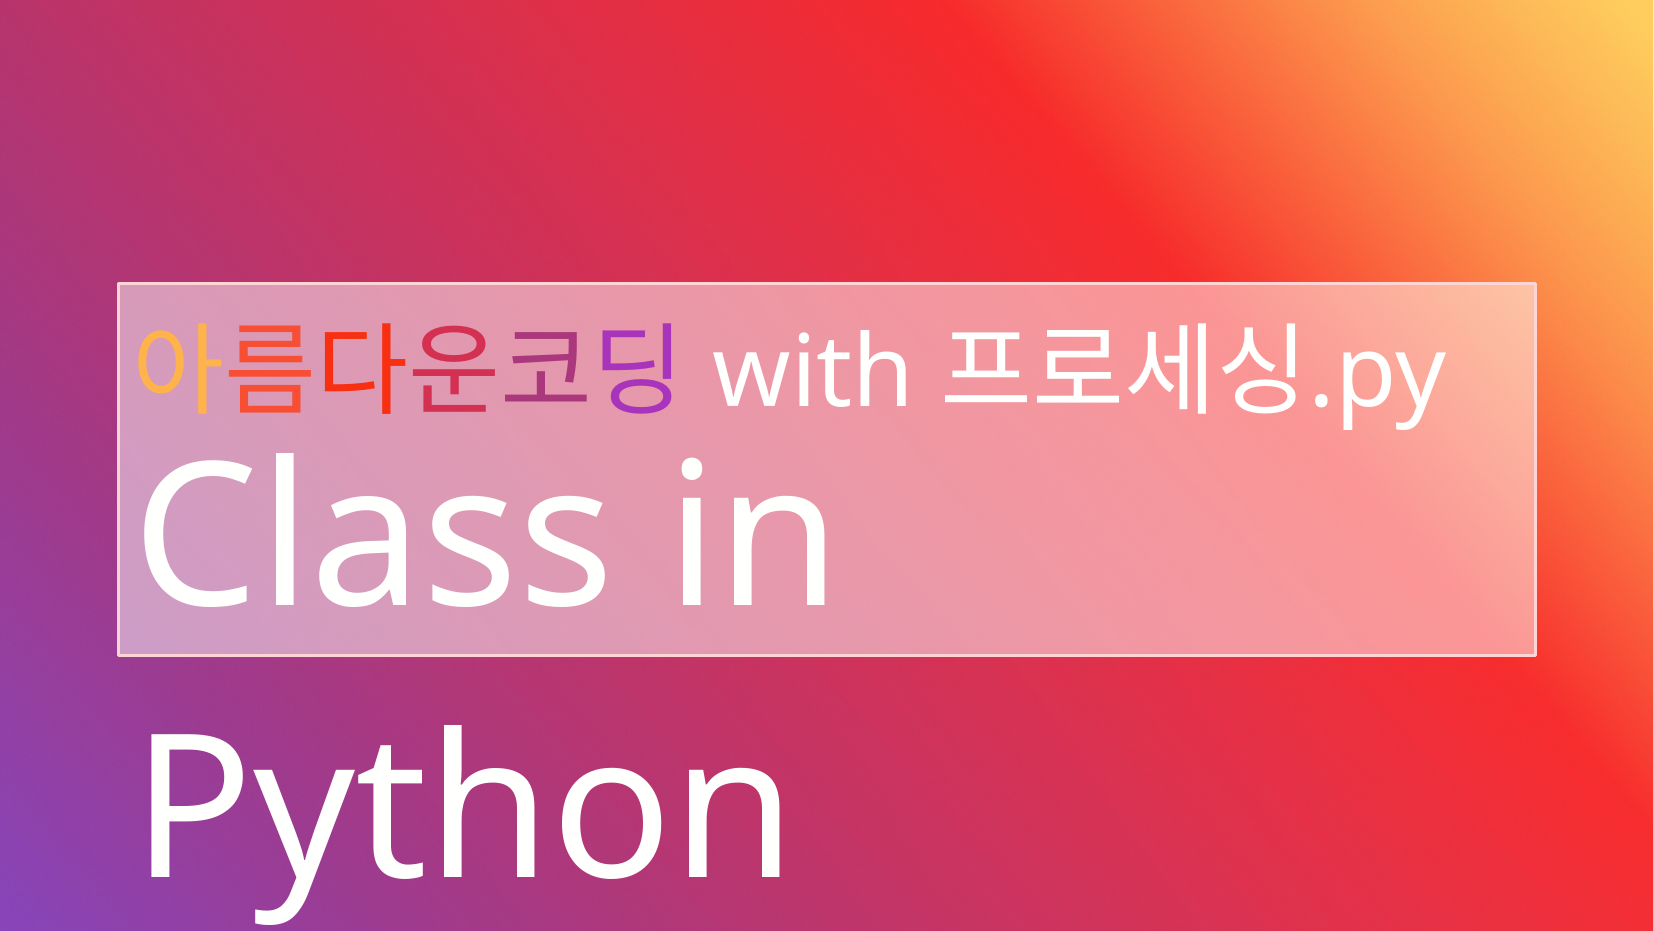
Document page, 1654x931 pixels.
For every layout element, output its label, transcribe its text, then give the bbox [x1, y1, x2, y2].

text_box Class in Python [118, 383, 1536, 629]
picture [0, 0, 1654, 931]
text_box 아름다운코딩 with 프로세싱.py [118, 283, 1536, 383]
text_box [118, 629, 1536, 656]
